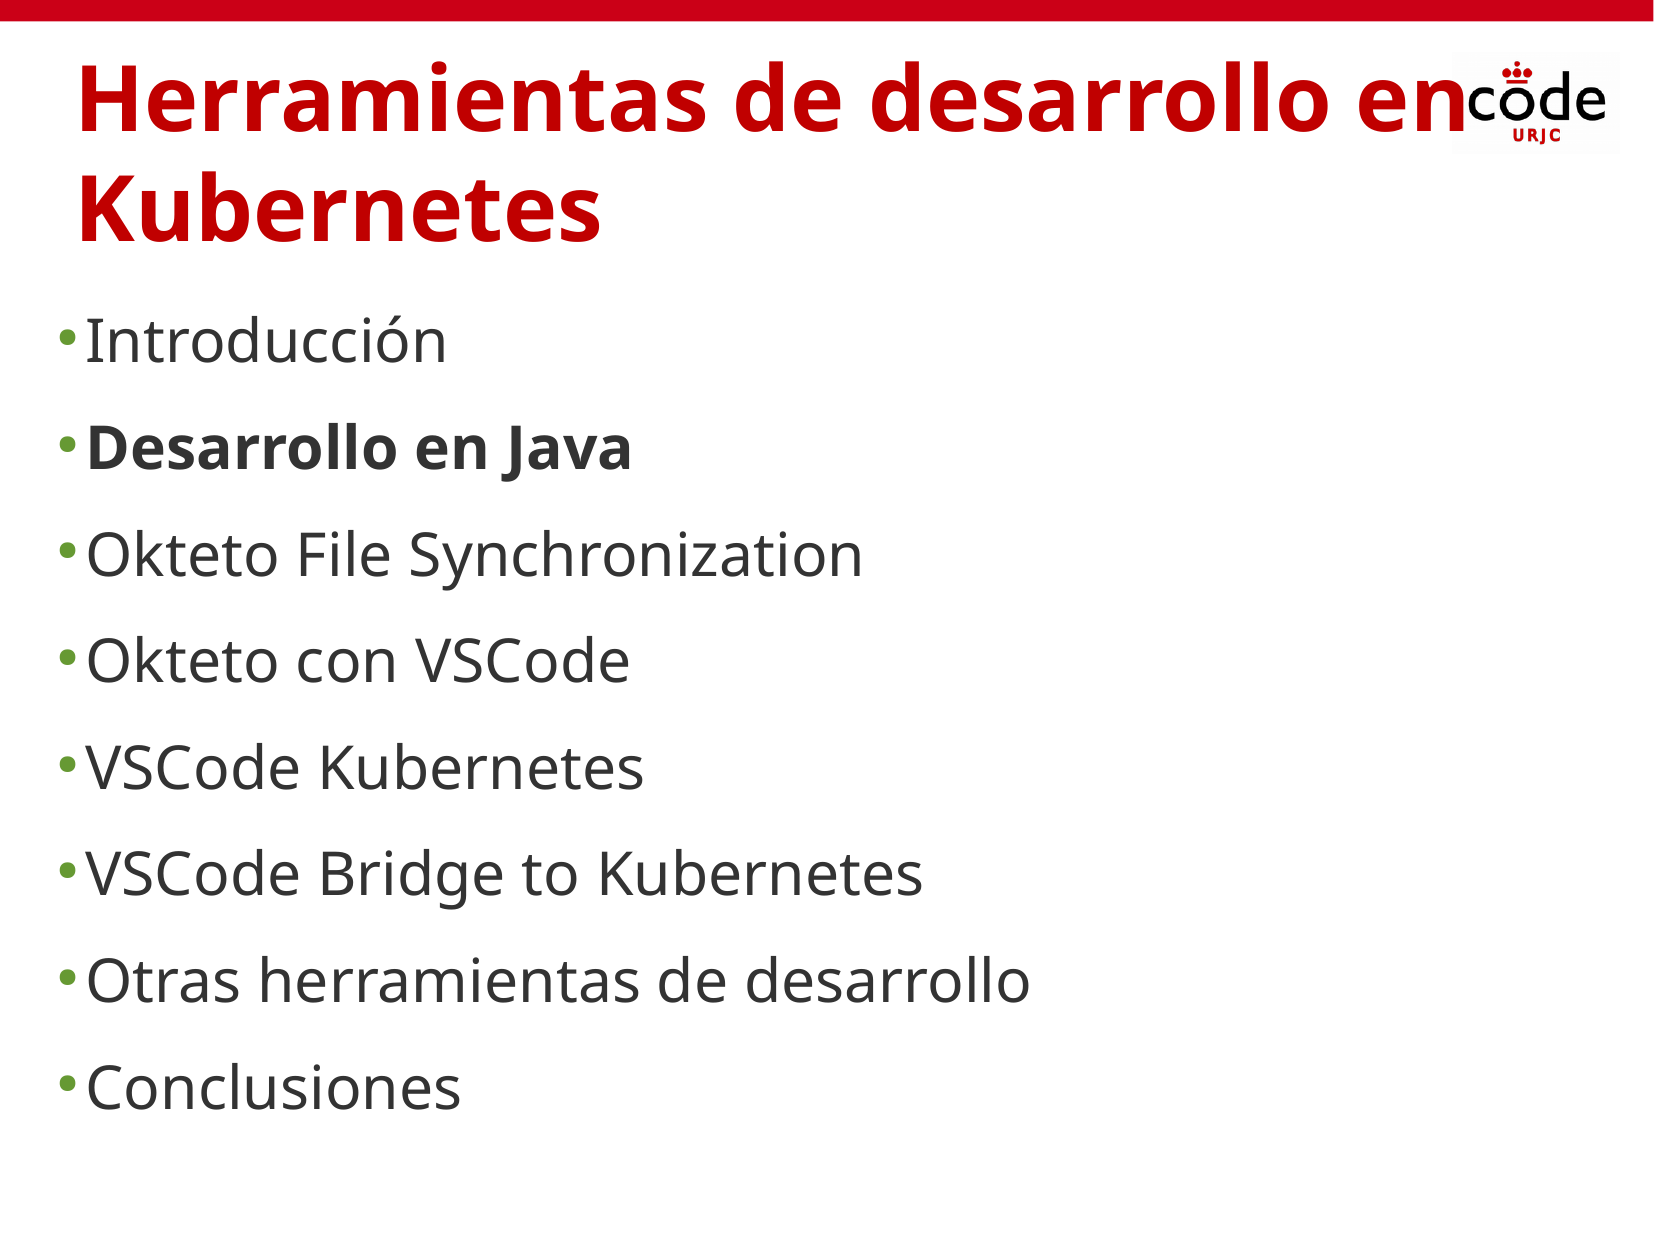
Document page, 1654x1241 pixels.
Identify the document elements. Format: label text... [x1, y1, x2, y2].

list Introducción Desarrollo en Java Okteto File Synchronization Okteto con VSCode VSCode Kubernetes VSCode Bridge to Kubernetes Otras herramientas de desarrollo Conclusiones [56, 297, 1583, 1128]
picture [1452, 52, 1620, 76]
title Herramientas de desarrollo en Kubernetes [59, 76, 1635, 224]
